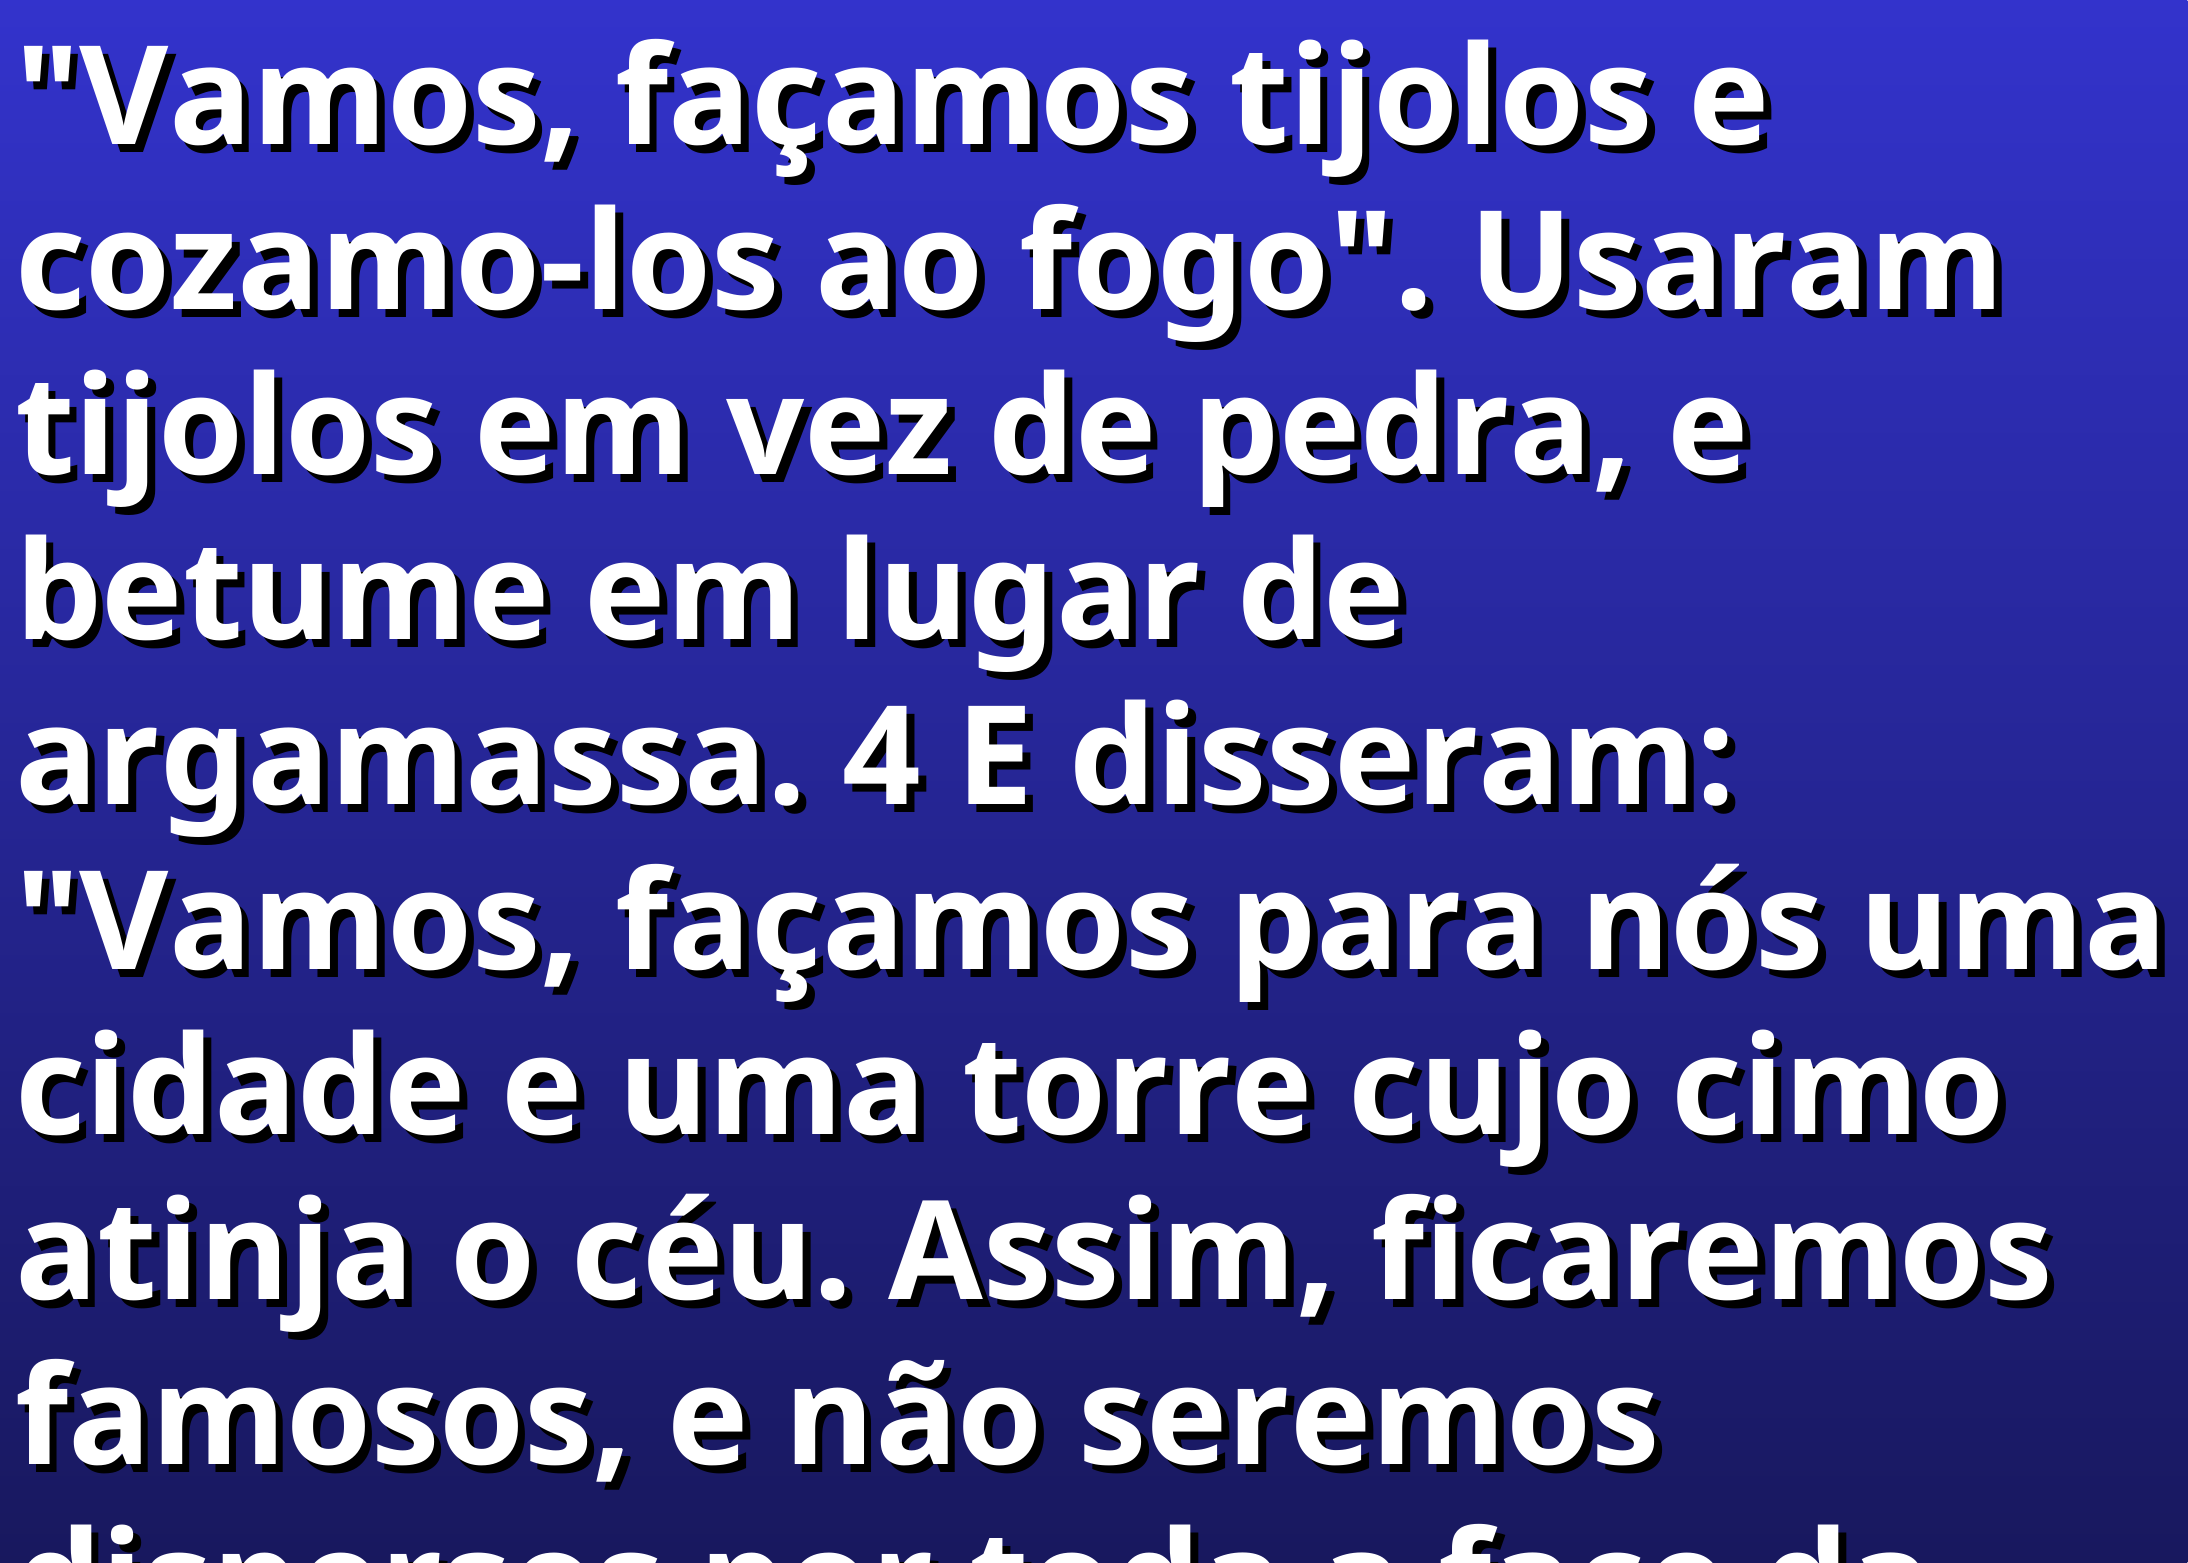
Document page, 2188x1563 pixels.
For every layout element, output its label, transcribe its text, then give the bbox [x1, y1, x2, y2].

text_box "Vamos, façamos tijolos e cozamo-los ao fogo". Usaram tijolos em vez de pedra, e betume em lugar de argamassa. 4 E disseram: "Vamos, façamos para nós uma cidade e uma torre cujo cimo atinja o céu. Assim, ficaremos famosos, e não seremos dispersos por toda a face da terra". 5 Então o Senhor desceu para ver a cidade e a torre que os homens estavam construindo. 6 E o Senhor disse: "Eis que eles são um só povo e falam uma só língua. E isso é apenas o começo de seus empreendimentos. Agora, nada os impedirá de fazer o que se propuseram. 7 Desçamos e confundamos a sua língua, de modo que não se entendam uns aos outros". 8 E o Senhor os dispersou daquele lugar por toda a superfície da terra, e eles cessaram de construir a cidade. 9 Por isso, foi chamada Babel, porque foi aí que o Senhor confundiu a linguagem de todo o mundo, e daí dispersou os homens por toda a terra. [0, 0, 2188, 1563]
